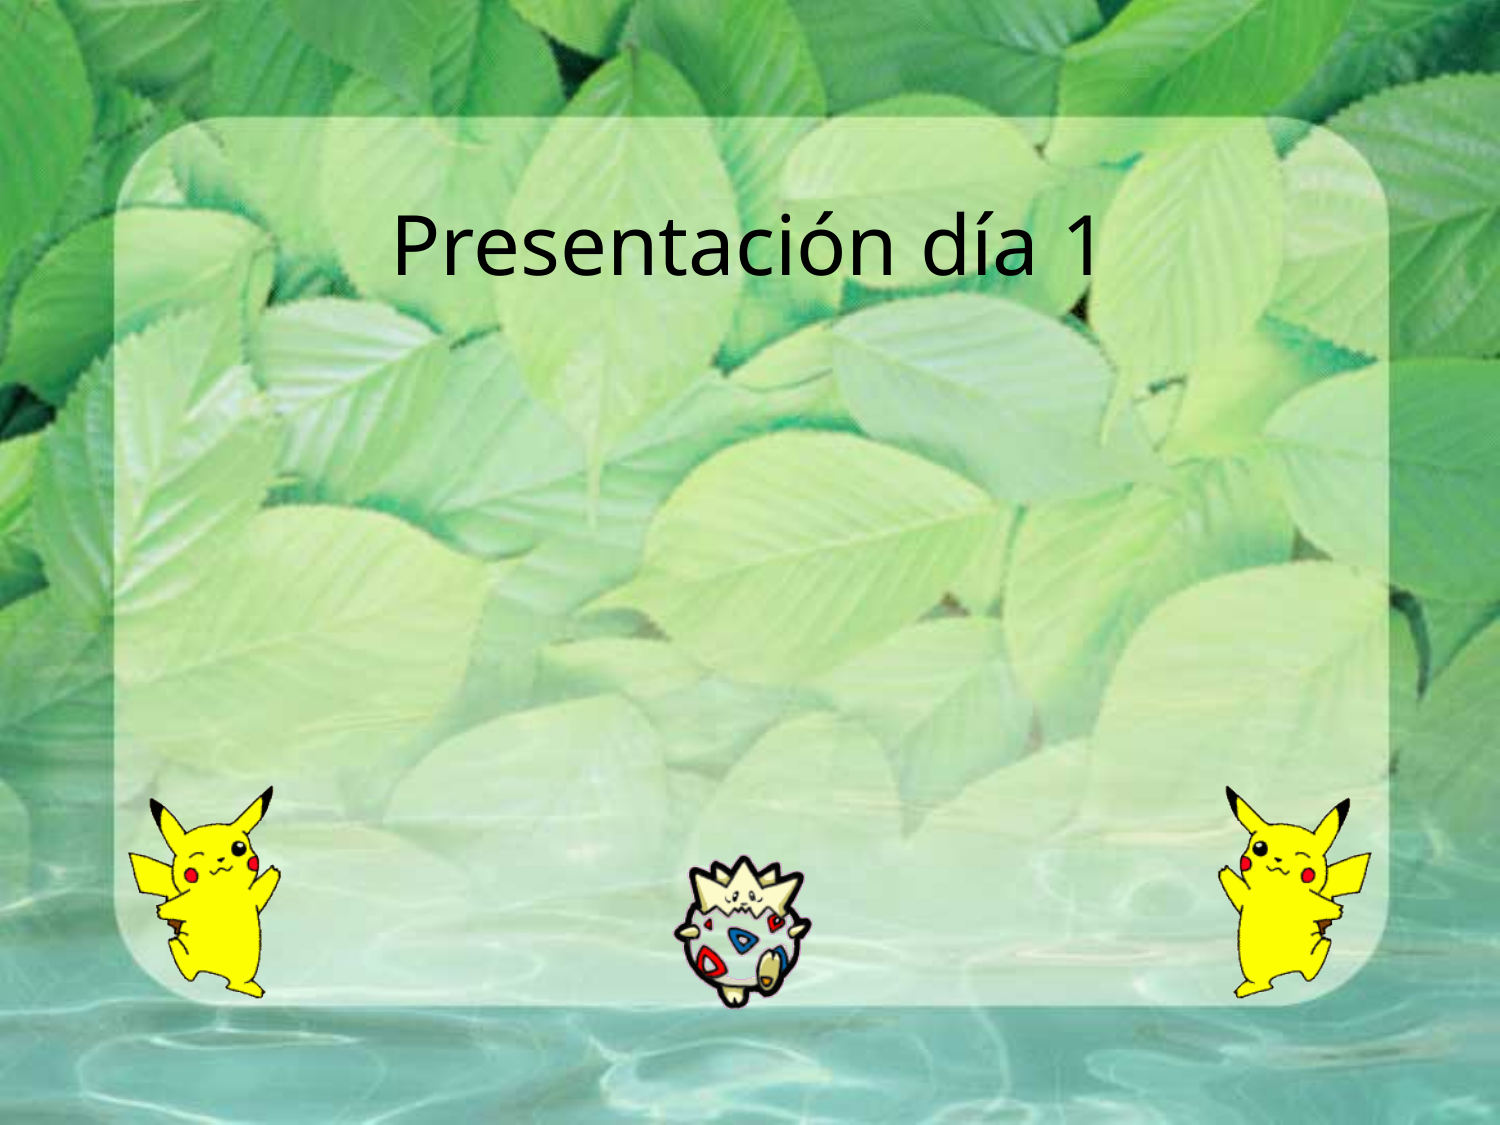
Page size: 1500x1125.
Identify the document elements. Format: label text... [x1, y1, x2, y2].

picture [0, 0, 1500, 1125]
subtitle [225, 375, 1275, 663]
title Presentación día 1 [112, 121, 1388, 363]
